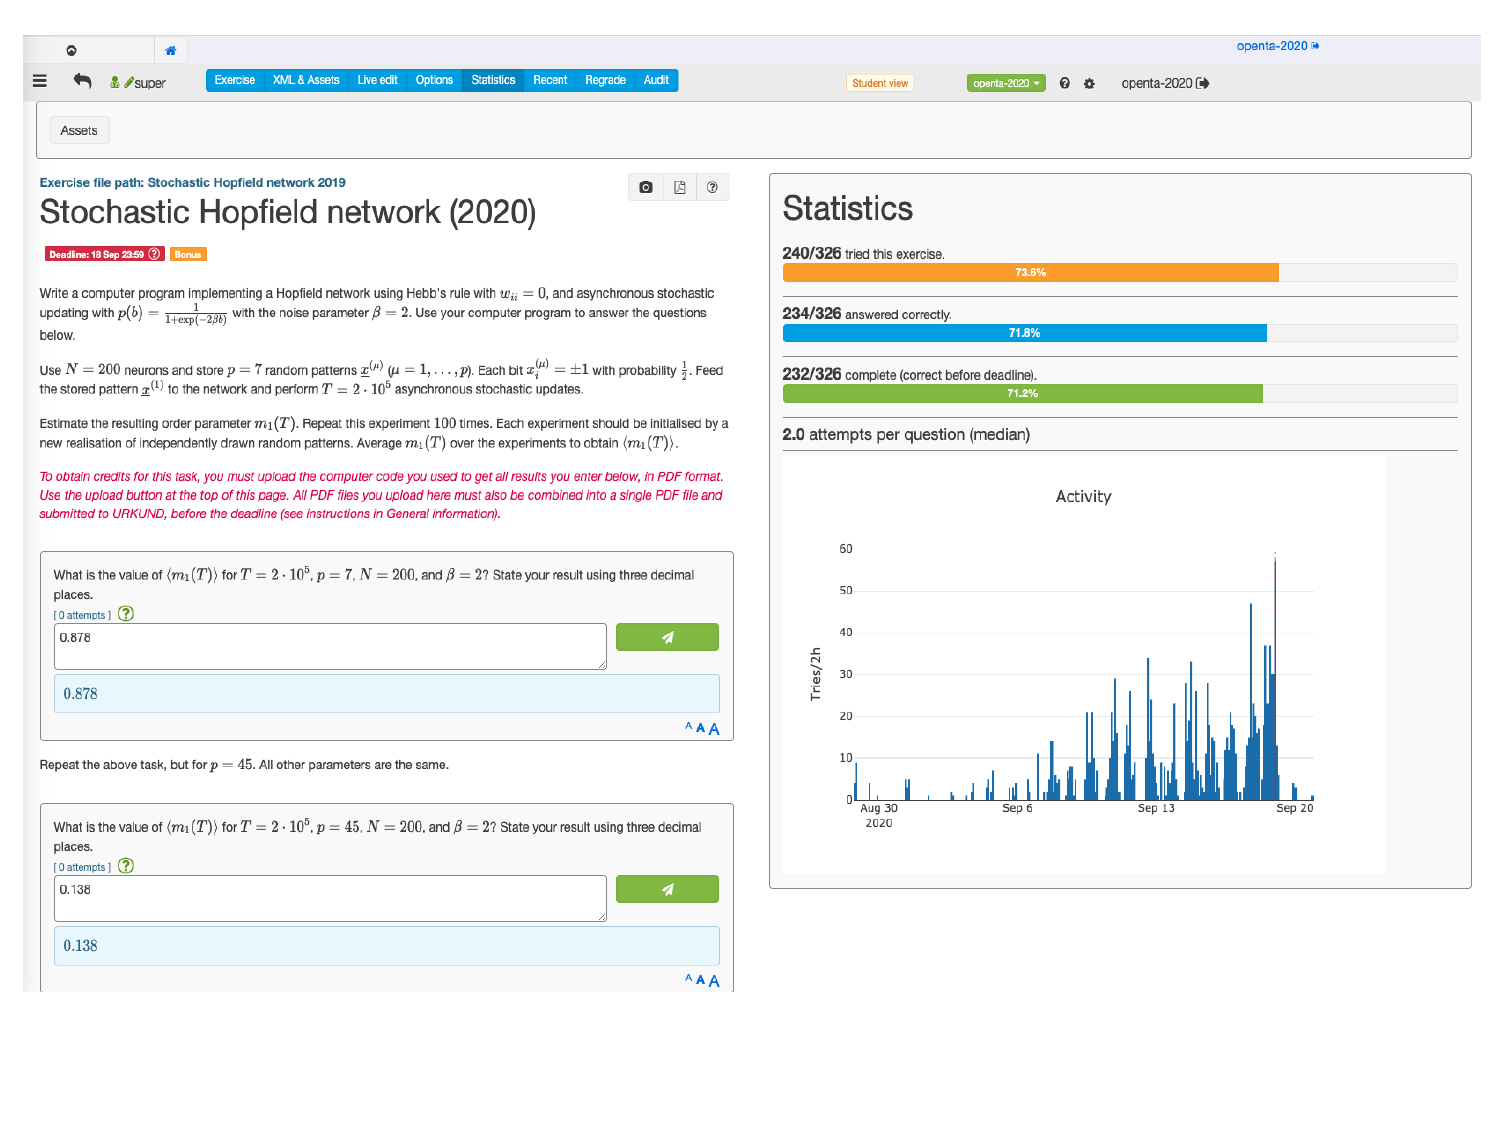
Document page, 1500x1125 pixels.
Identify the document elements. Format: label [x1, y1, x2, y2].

picture [23, 35, 1481, 993]
